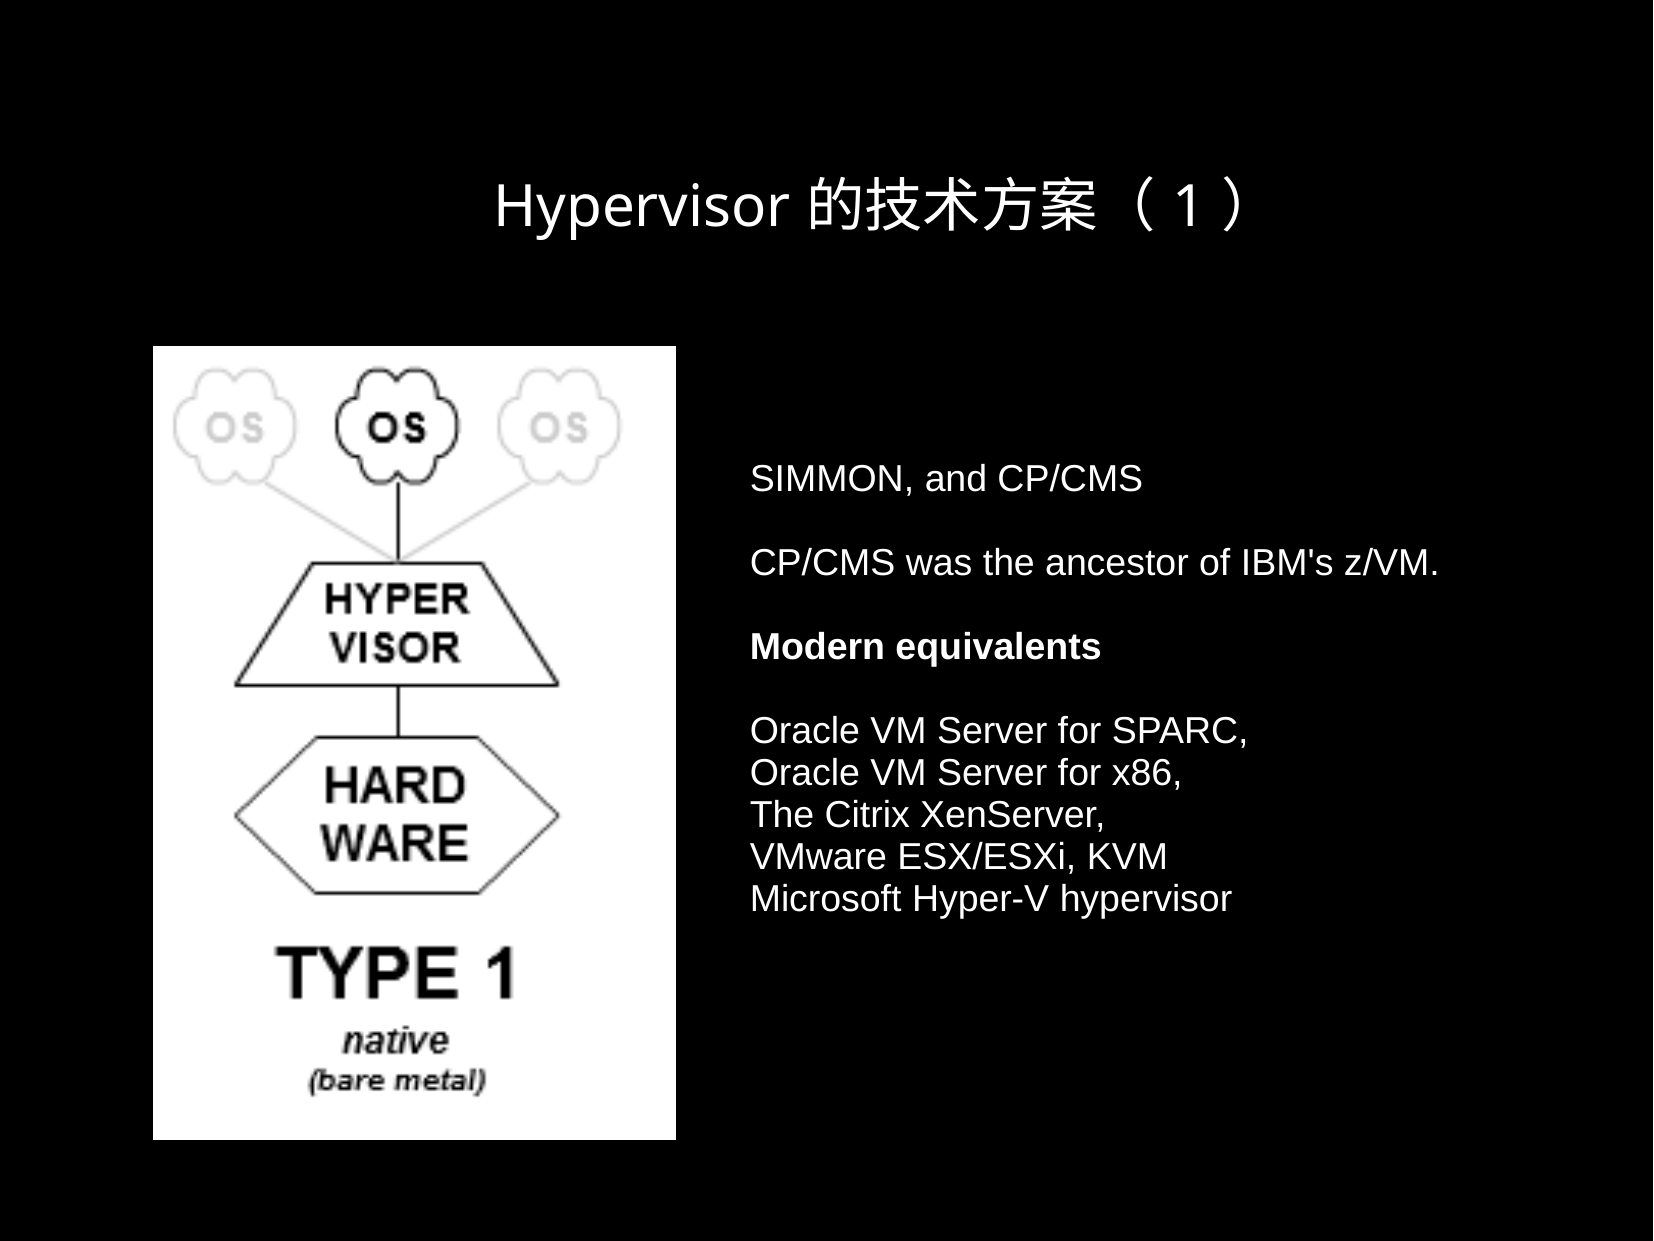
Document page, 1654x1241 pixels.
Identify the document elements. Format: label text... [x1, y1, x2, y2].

text_box Hypervisor的技术方案（1） [478, 151, 1312, 243]
text_box SIMMON, and CP/CMS CP/CMS was the ancestor of IBM's z/VM. Modern equivalents Oracle VM Server for SPARC, Oracle VM Server for x86, The Citrix XenServer, VMware ESX/ESXi, KVM Microsoft Hyper-V hypervisor [735, 450, 1561, 929]
picture [153, 346, 676, 1141]
